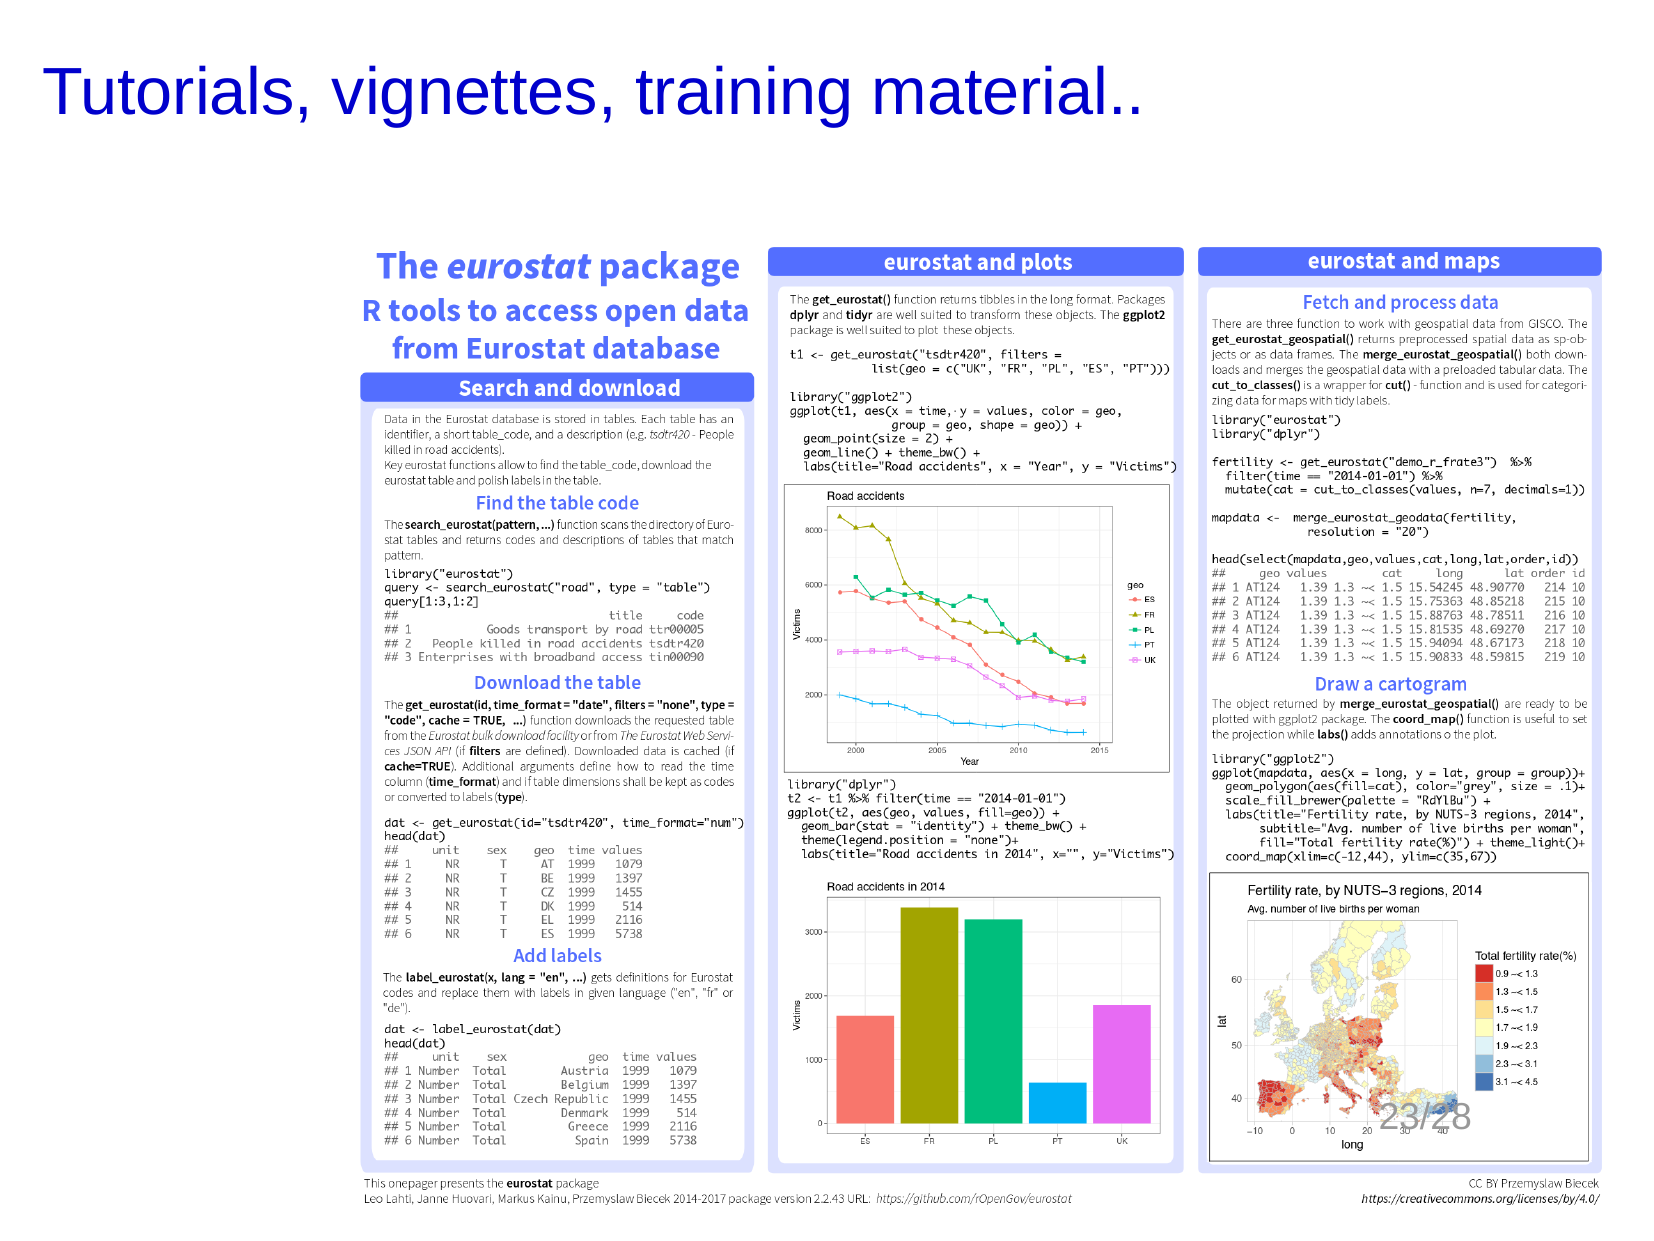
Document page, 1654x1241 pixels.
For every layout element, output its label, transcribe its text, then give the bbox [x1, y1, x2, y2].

picture [336, 224, 1615, 1212]
text_box <number>/28 [1363, 1087, 1617, 1159]
title Tutorials, vignettes, training material.. [42, 43, 1632, 141]
